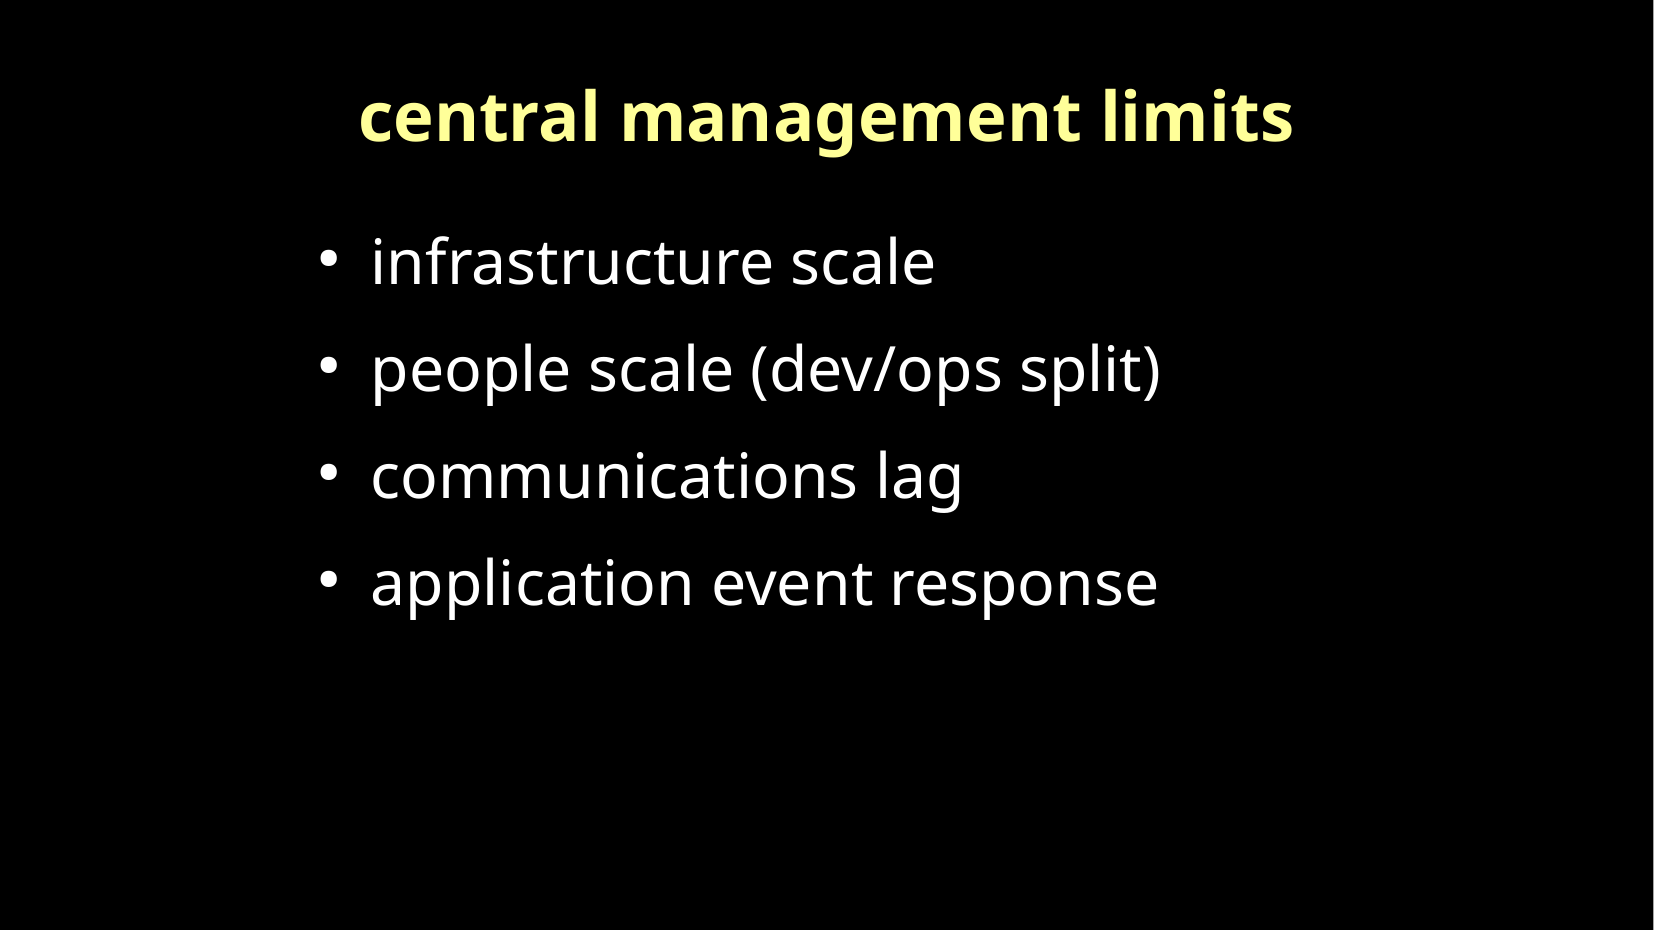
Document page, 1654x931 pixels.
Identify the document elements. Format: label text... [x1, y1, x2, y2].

list infrastructure scale people scale (dev/ops split) communications lag application event response [300, 217, 1571, 757]
title central management limits [82, 37, 1571, 193]
